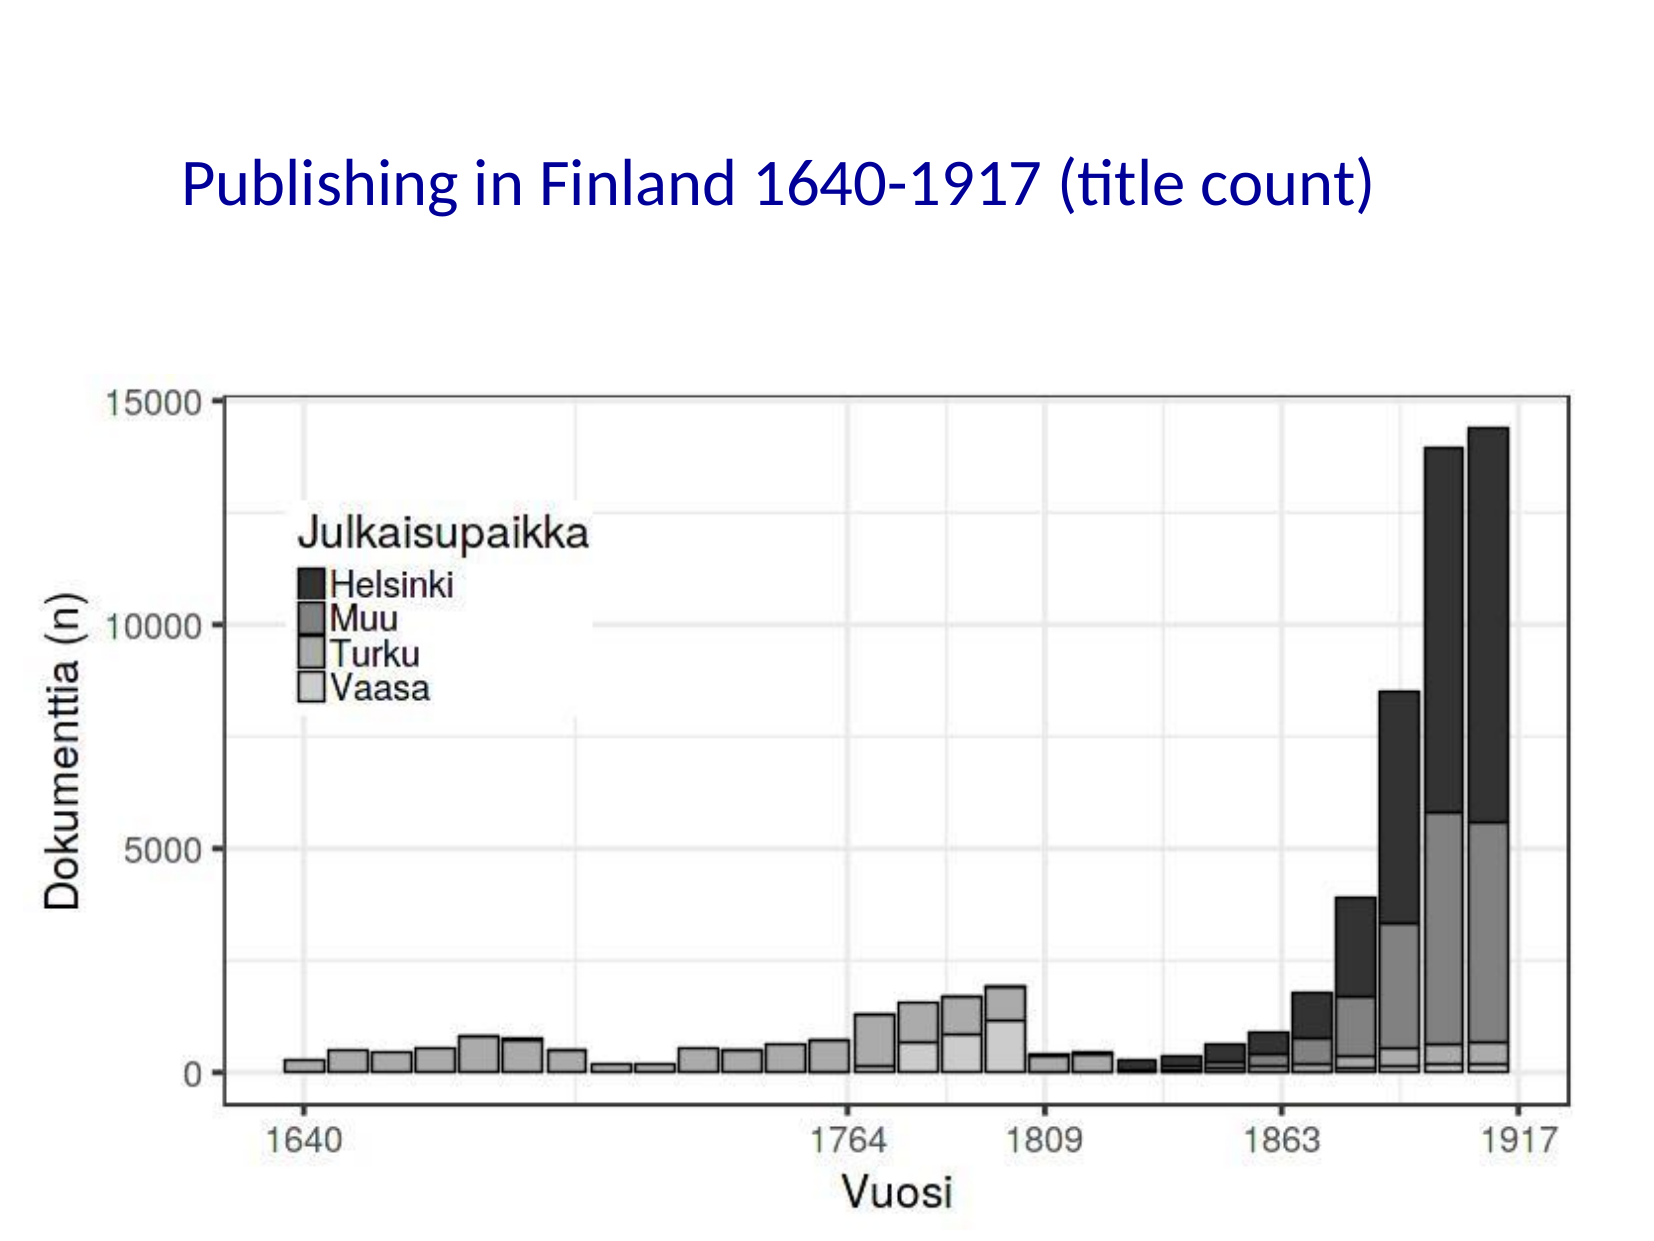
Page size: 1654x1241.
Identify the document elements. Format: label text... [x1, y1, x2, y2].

picture [23, 374, 1576, 1231]
title Publishing in Finland 1640-1917 (title count) [181, 137, 1619, 240]
